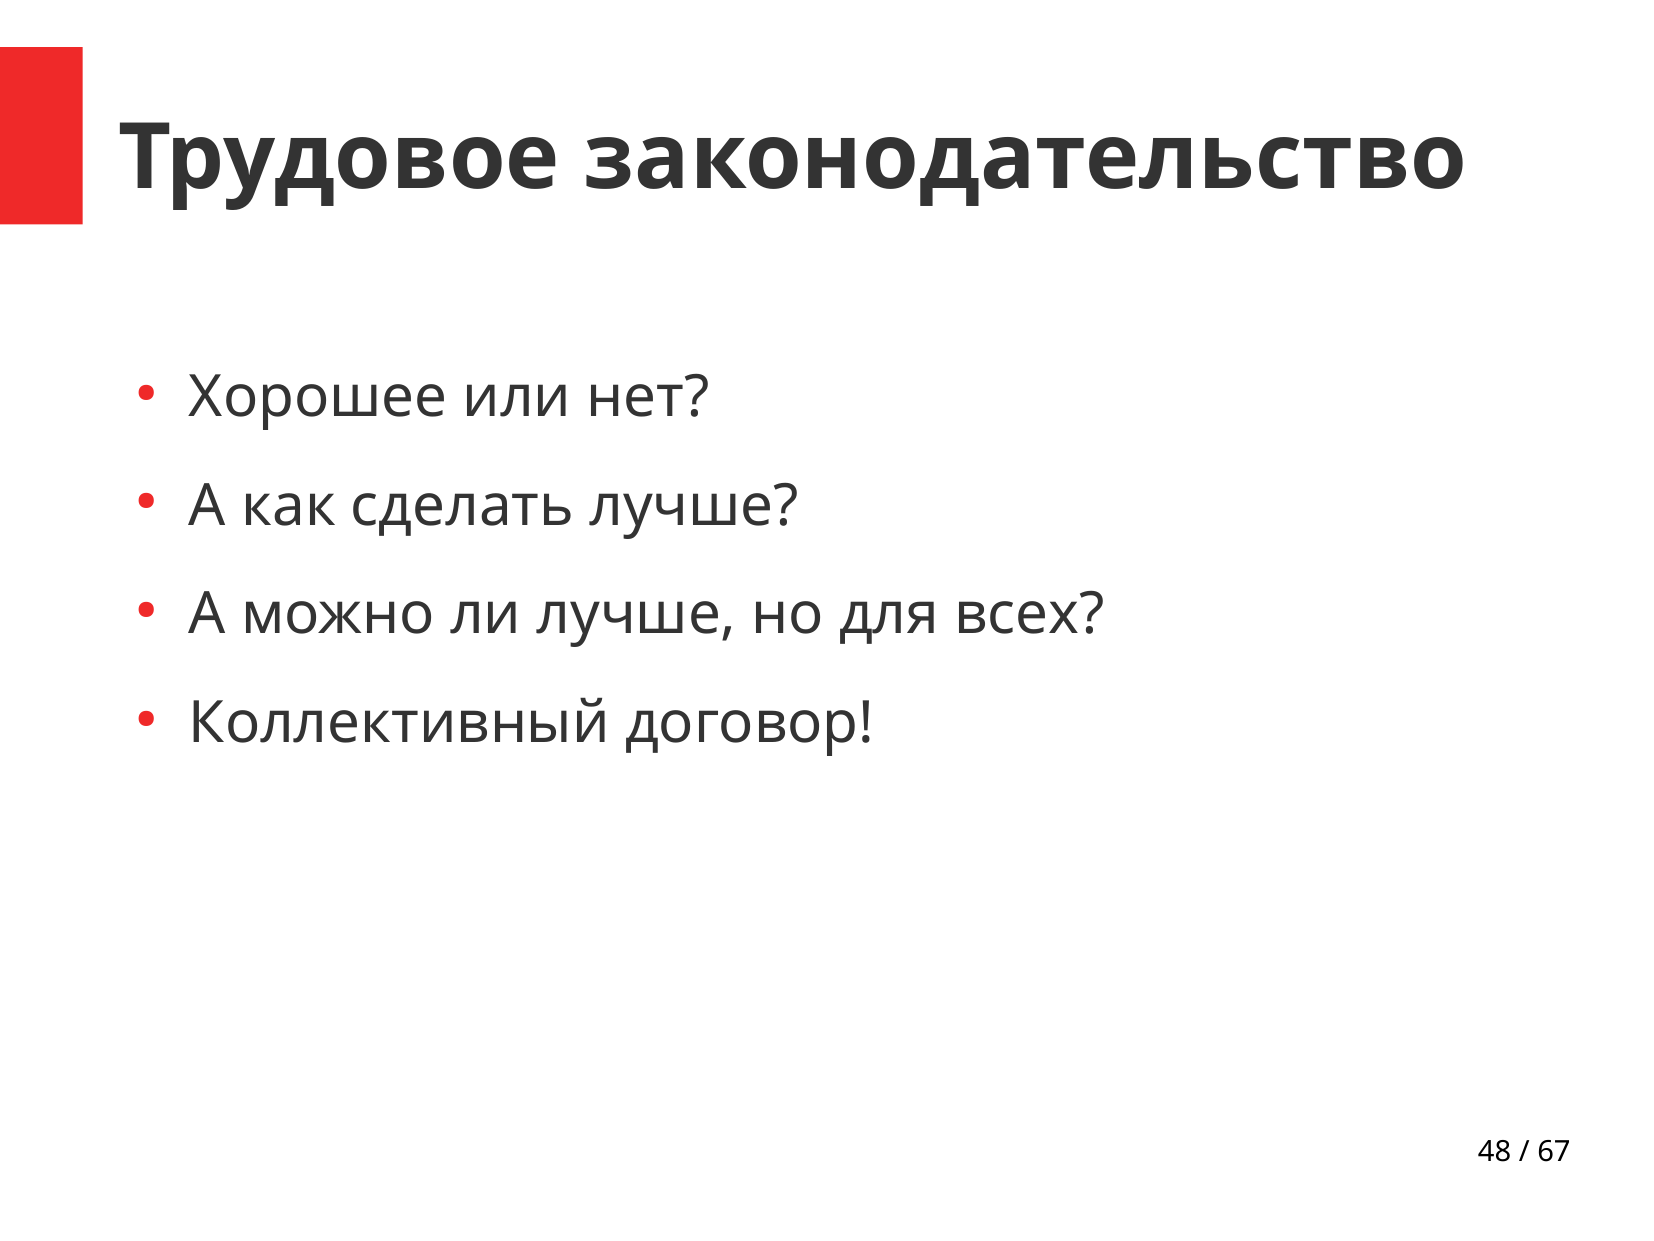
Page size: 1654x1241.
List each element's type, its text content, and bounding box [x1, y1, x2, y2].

title Трудовое законодательство [118, 45, 1571, 260]
list Хорошее или нет? А как сделать лучше? А можно ли лучше, но для всех? Коллективный договор! [118, 354, 1536, 1074]
